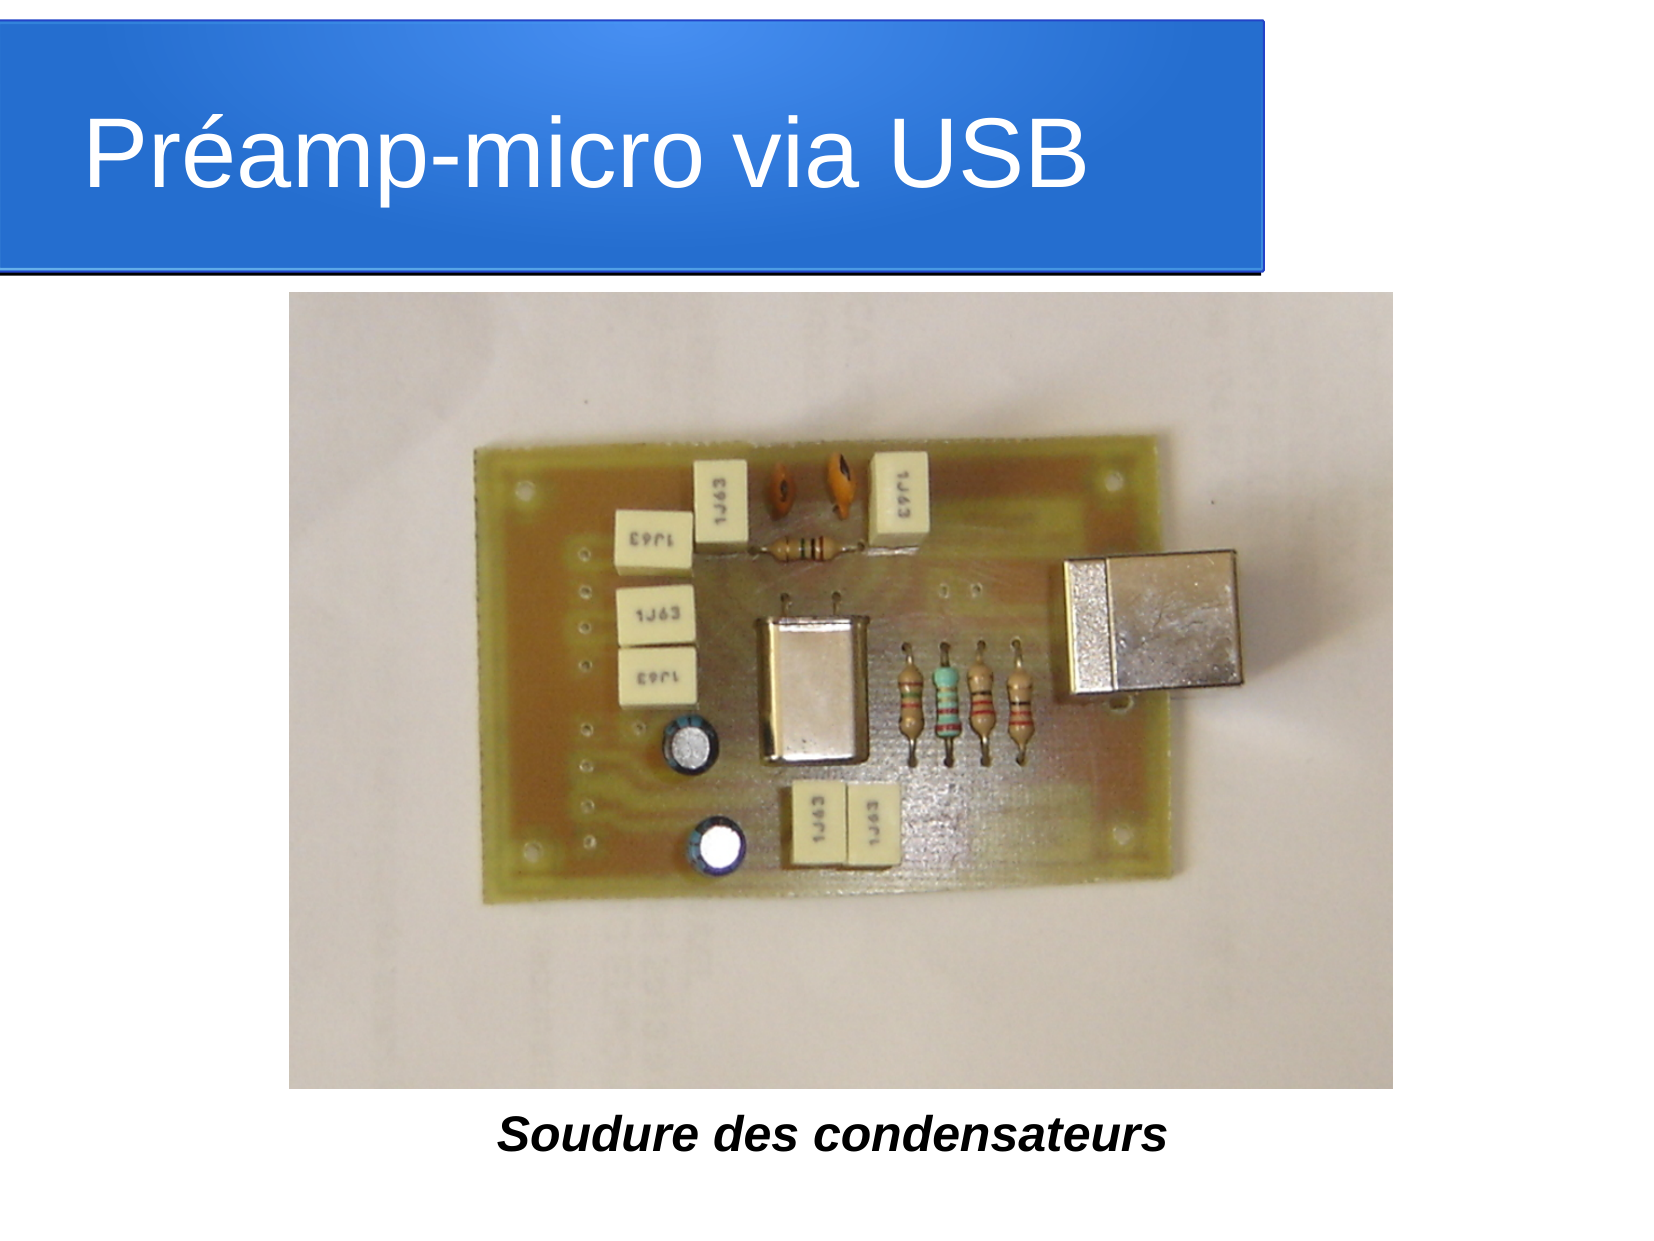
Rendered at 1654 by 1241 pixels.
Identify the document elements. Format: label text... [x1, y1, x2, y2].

text_box Soudure des condensateurs [307, 1098, 1359, 1170]
title Préamp-micro via USB [82, 49, 1250, 257]
picture [289, 292, 1393, 1089]
